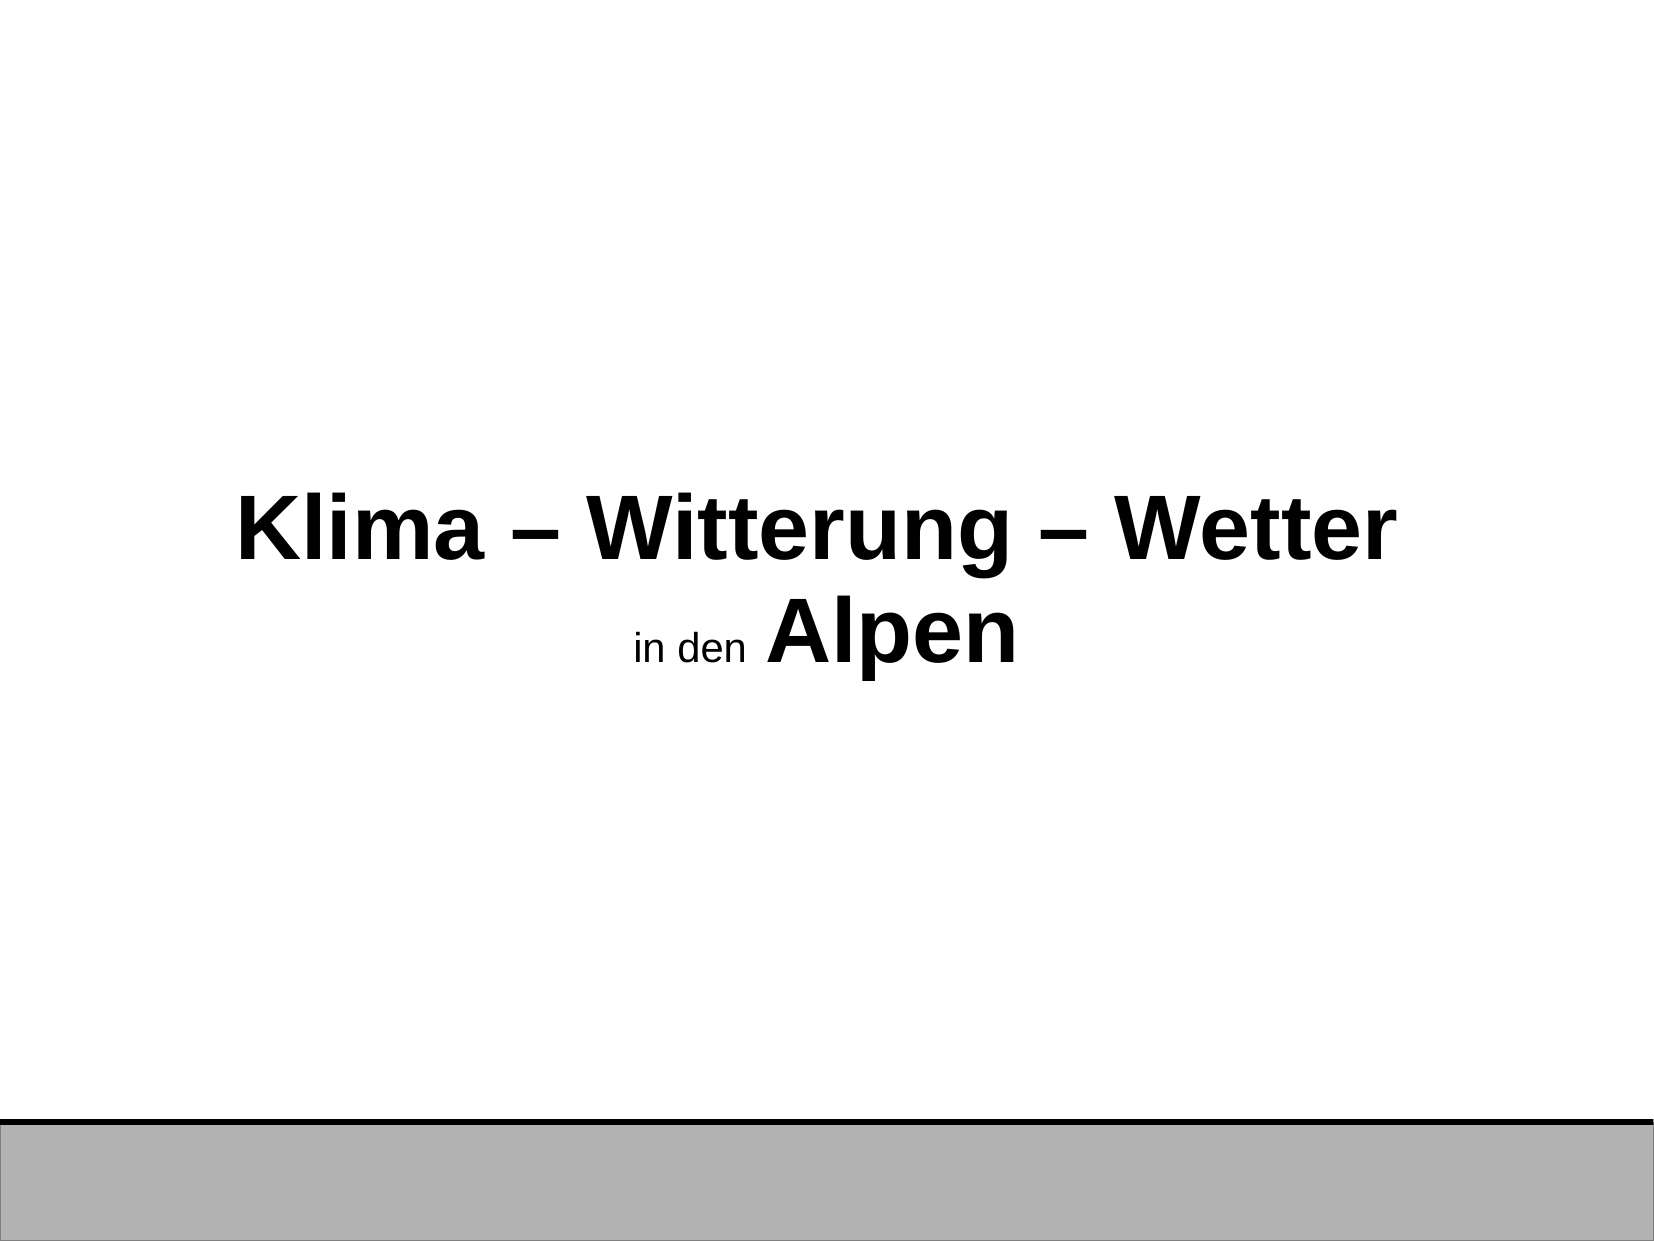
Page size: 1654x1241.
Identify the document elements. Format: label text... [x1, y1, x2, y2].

text_box [0, 1125, 1654, 1241]
subtitle Klima – Witterung – Wetter in den Alpen [82, 49, 1571, 1109]
